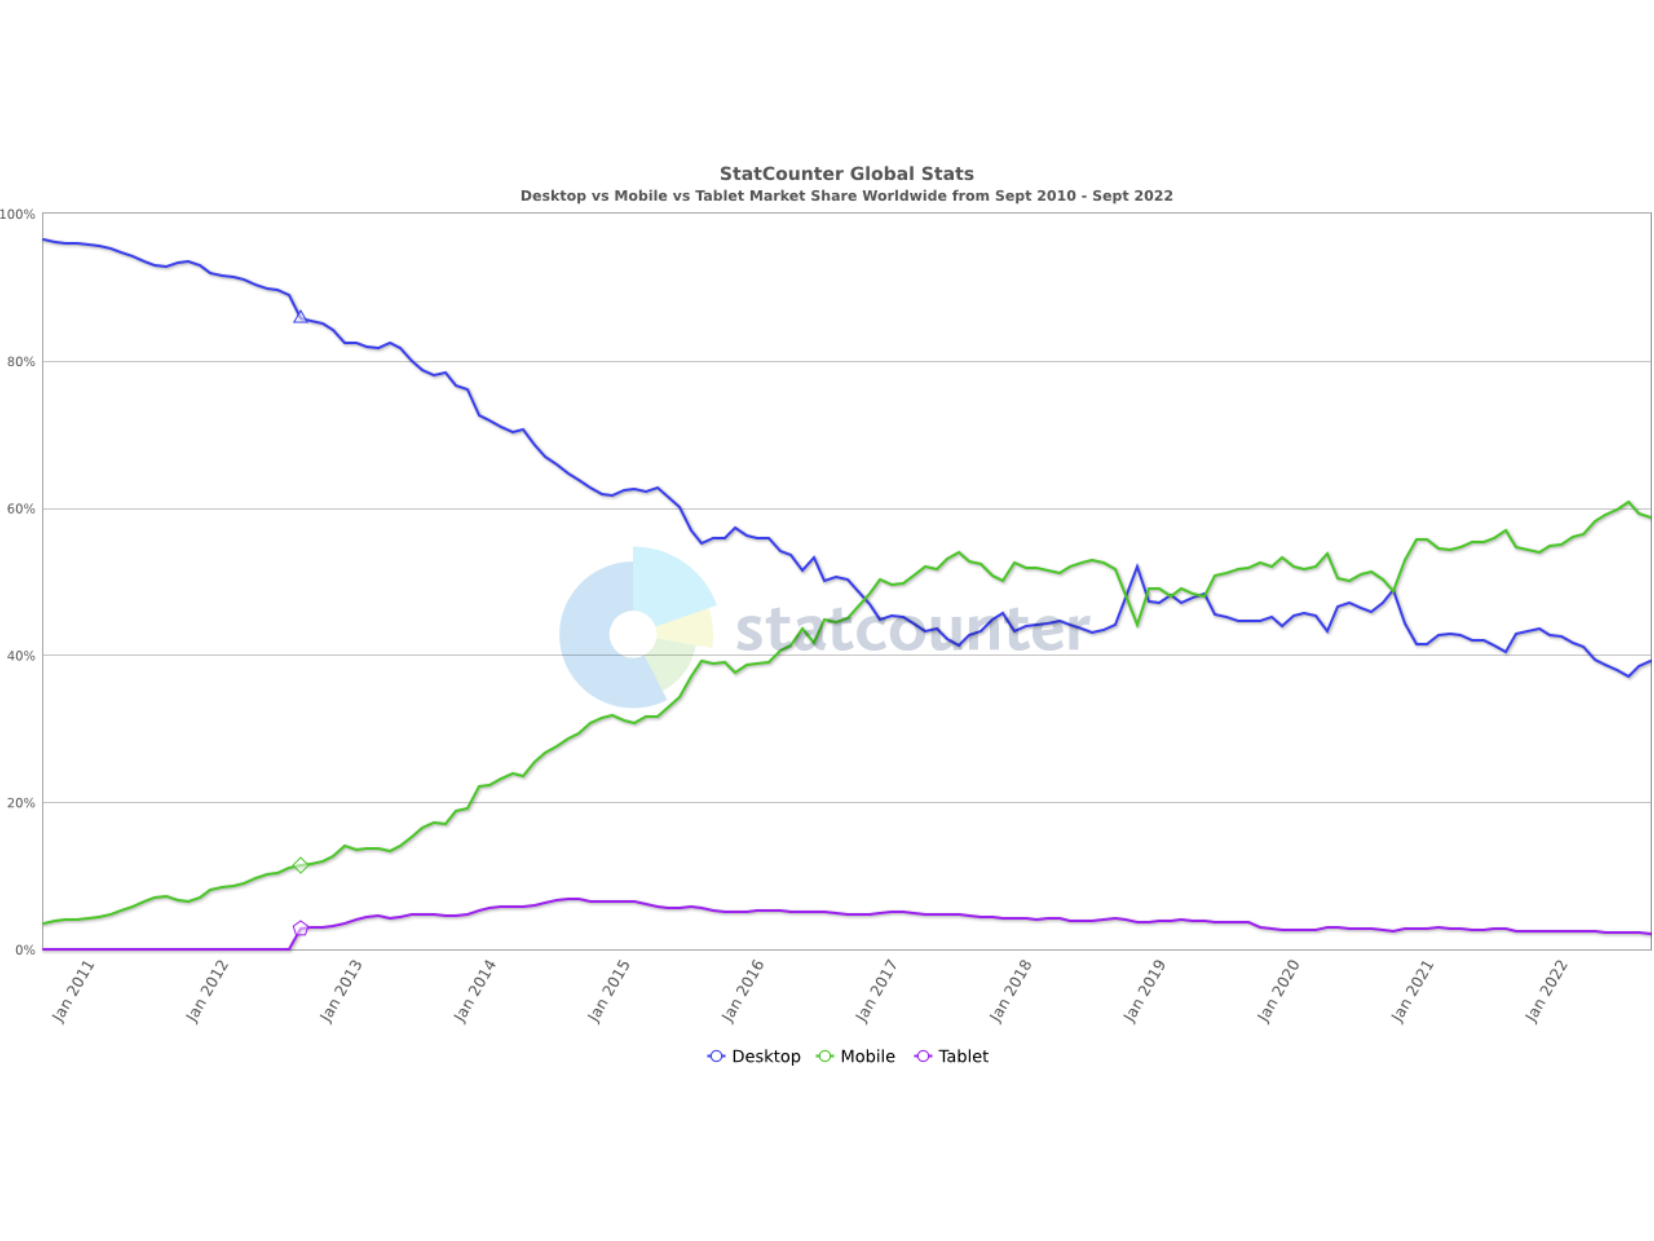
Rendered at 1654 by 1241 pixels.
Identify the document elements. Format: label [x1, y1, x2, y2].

picture [0, 162, 1652, 1093]
